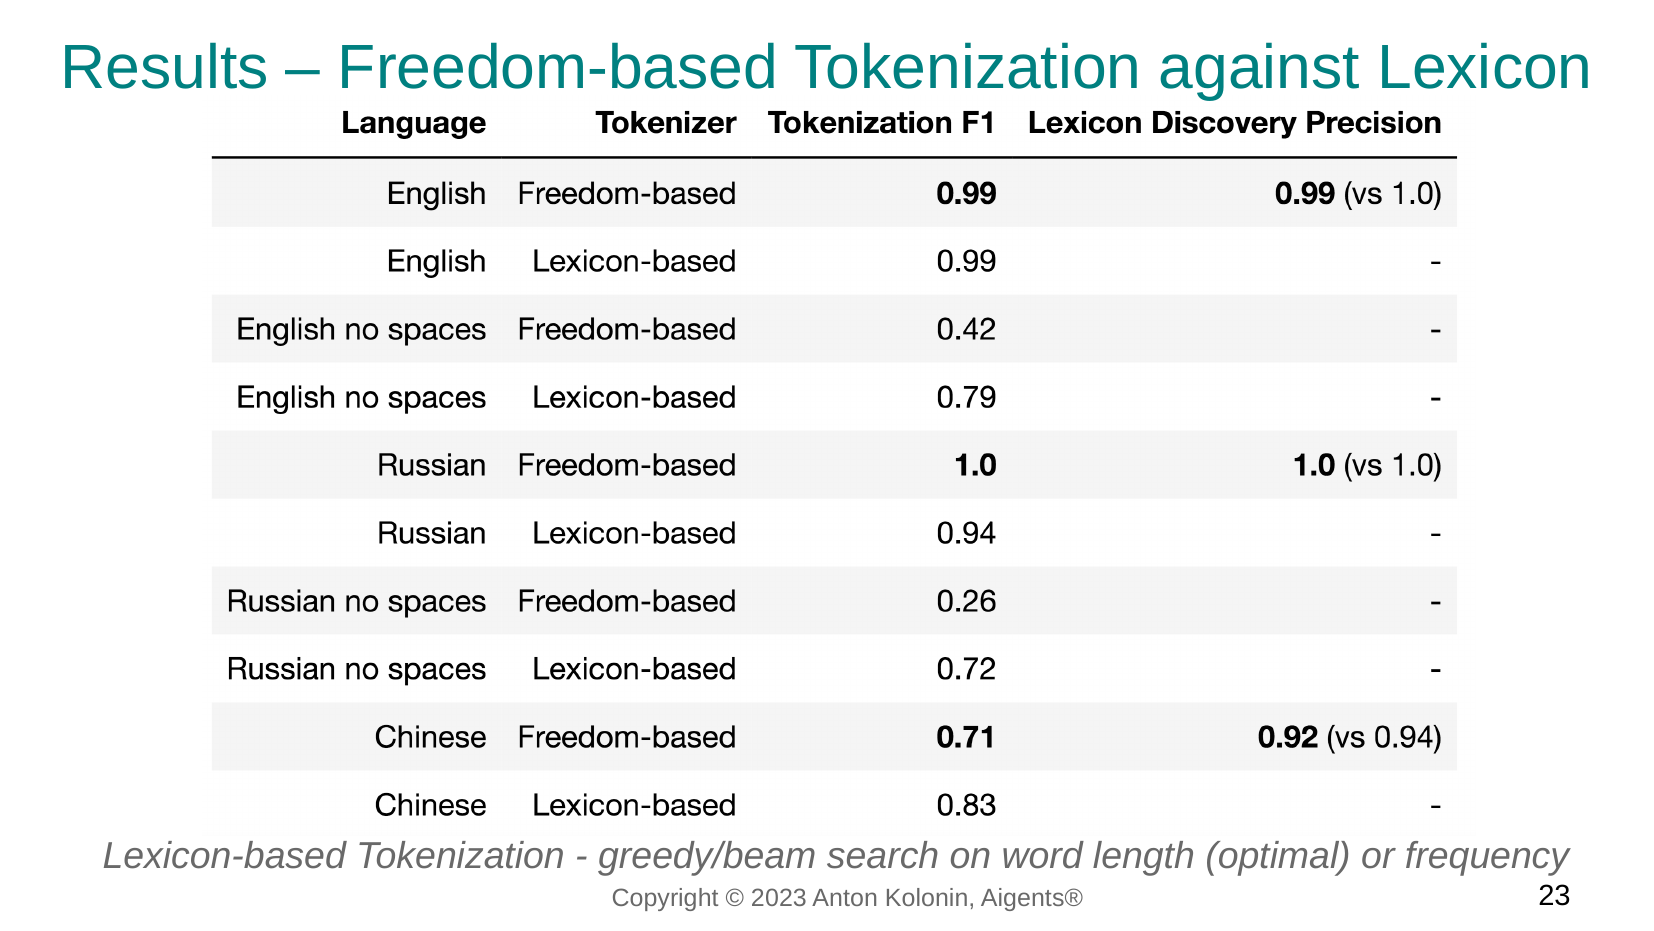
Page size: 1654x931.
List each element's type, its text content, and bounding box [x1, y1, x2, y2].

text_box Results – Freedom-based Tokenization against Lexicon [0, 0, 1630, 135]
picture [202, 135, 1476, 827]
text_box Lexicon-based Tokenization - greedy/beam search on word length (optimal) or frequency [87, 827, 1595, 884]
